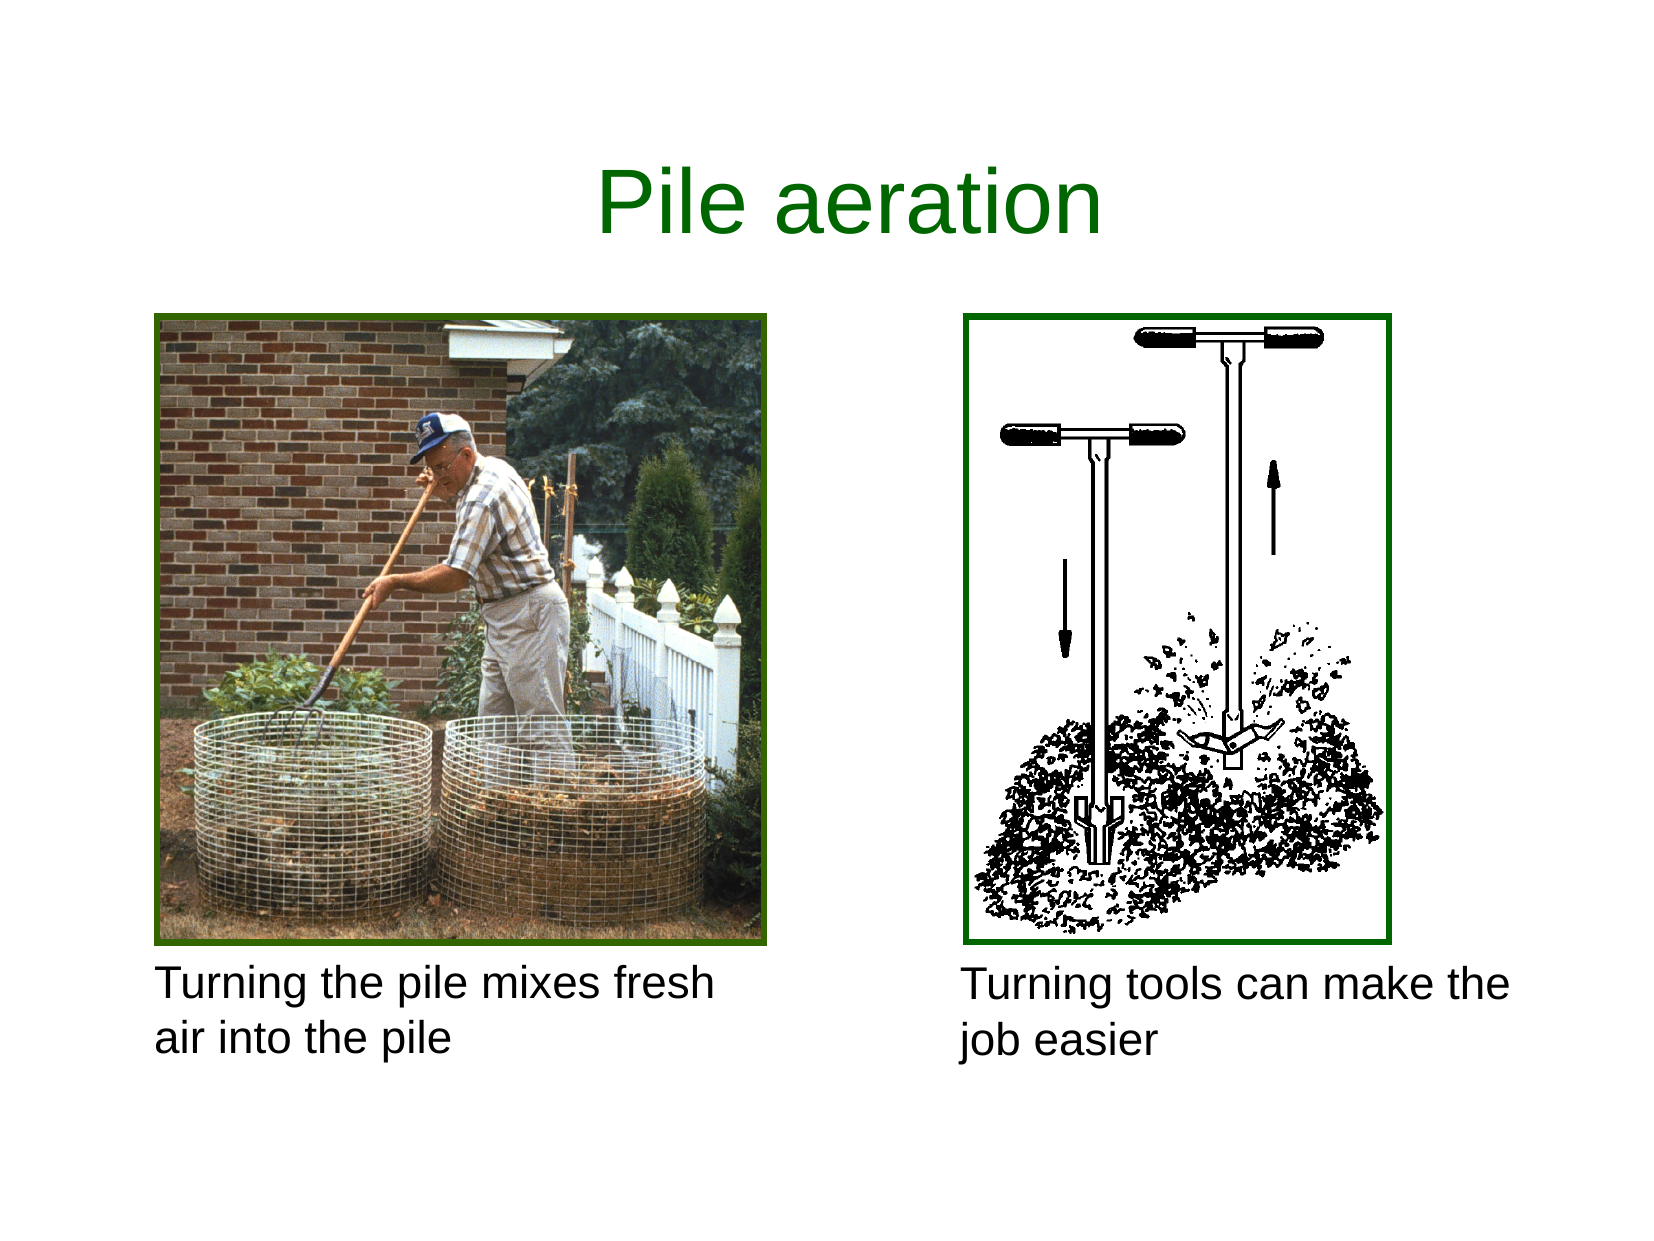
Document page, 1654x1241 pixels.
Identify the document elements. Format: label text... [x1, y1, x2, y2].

picture [969, 319, 1387, 940]
title Pile aeration [129, 76, 1536, 317]
picture [160, 319, 762, 940]
text_box Turning the pile mixes fresh air into the pile [92, 945, 739, 1071]
text_box Turning tools can make the job easier [907, 946, 1554, 1072]
